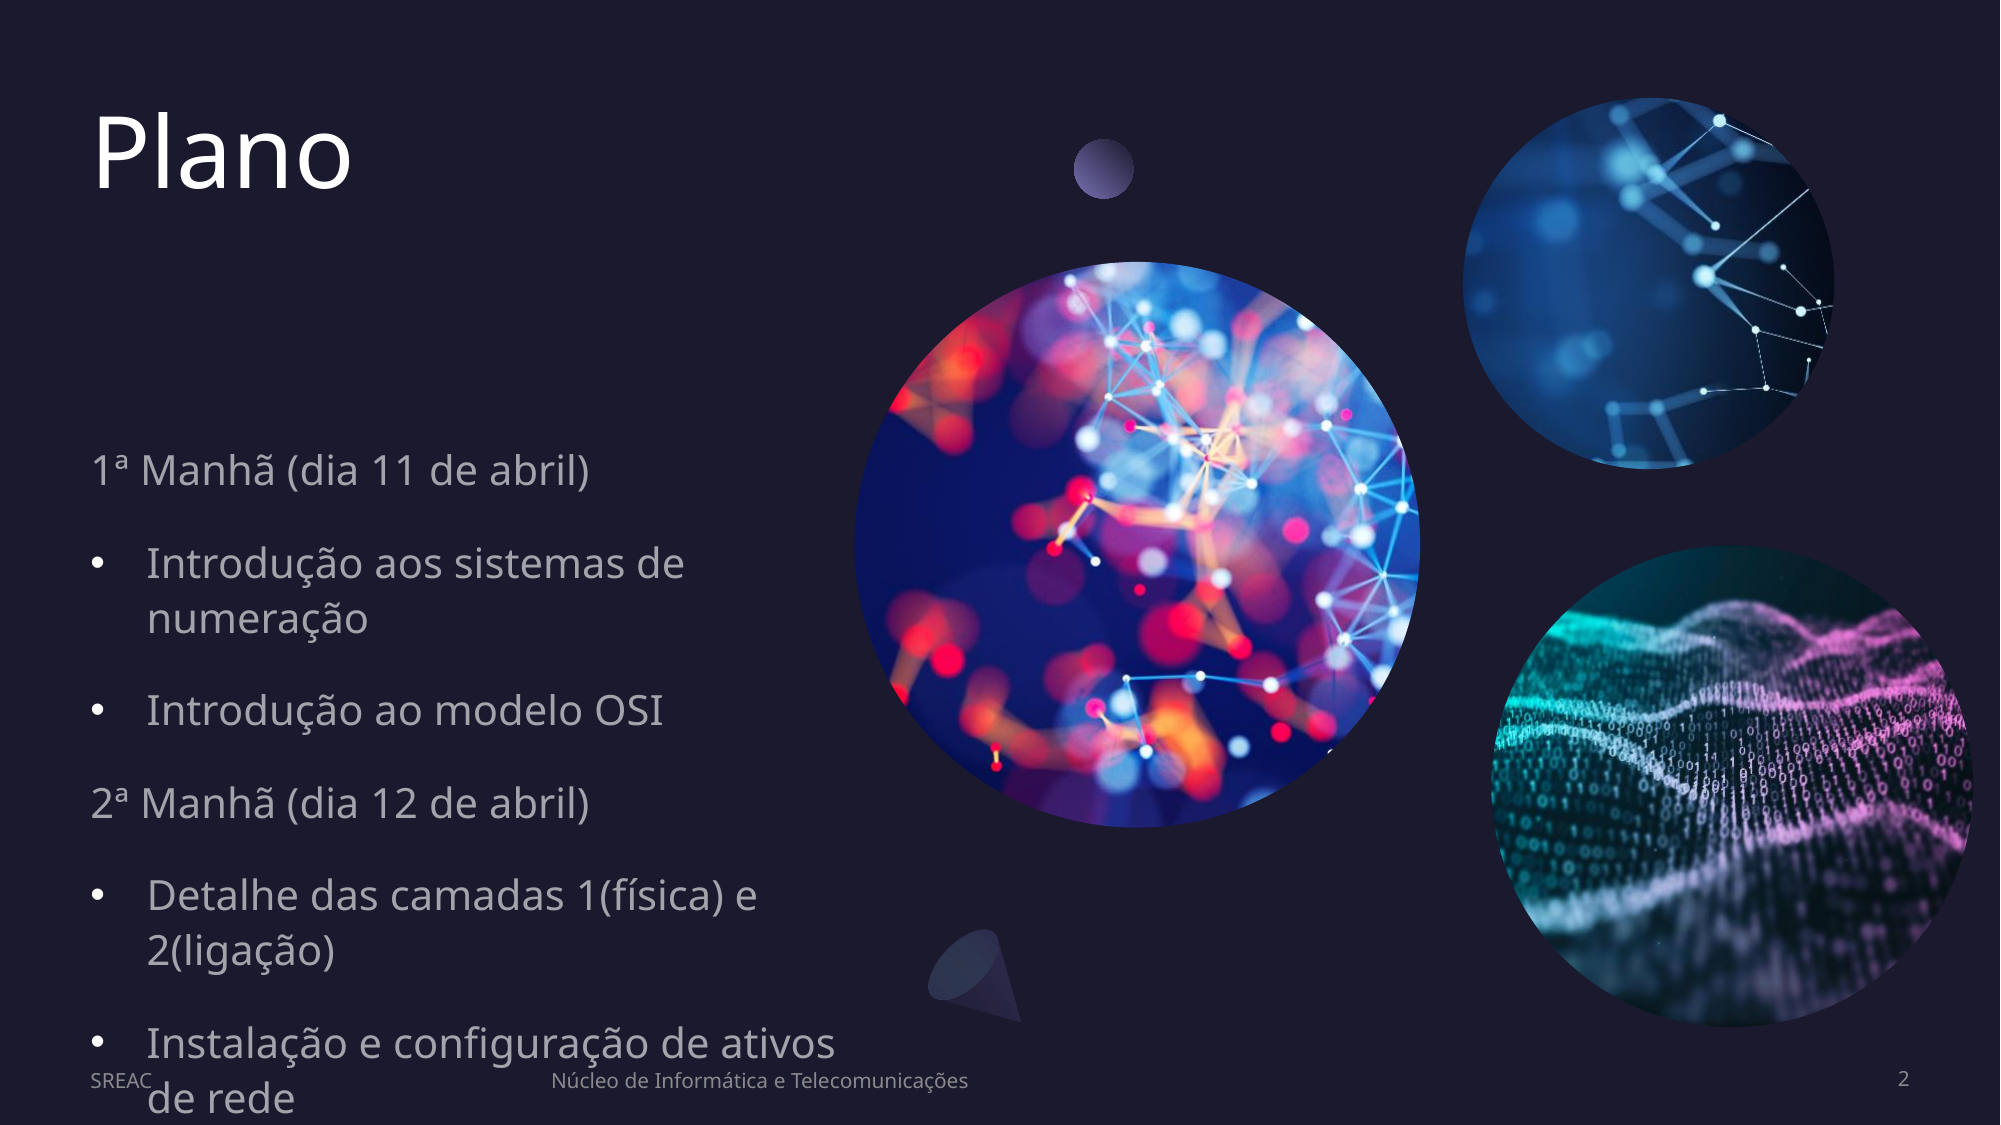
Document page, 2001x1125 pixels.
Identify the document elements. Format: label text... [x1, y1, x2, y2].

title Plano [90, 90, 676, 211]
text_box [1462, 97, 1835, 470]
text_box [854, 261, 1421, 828]
text_box [1491, 545, 1974, 1028]
footer Núcleo de Informática e Telecomunicações [551, 1067, 1598, 1093]
list 1ª Manhã (dia 11 de abril) Introdução aos sistemas de numeração Introdução ao modelo OSI 2ª Manhã (dia 12 de abril) Detalhe das camadas 1(física) e 2(ligação) Instalação e configuração de ativos de rede [90, 439, 888, 1000]
slide_number <número> [1632, 1067, 1910, 1093]
slide_number SREAC [90, 1067, 522, 1093]
